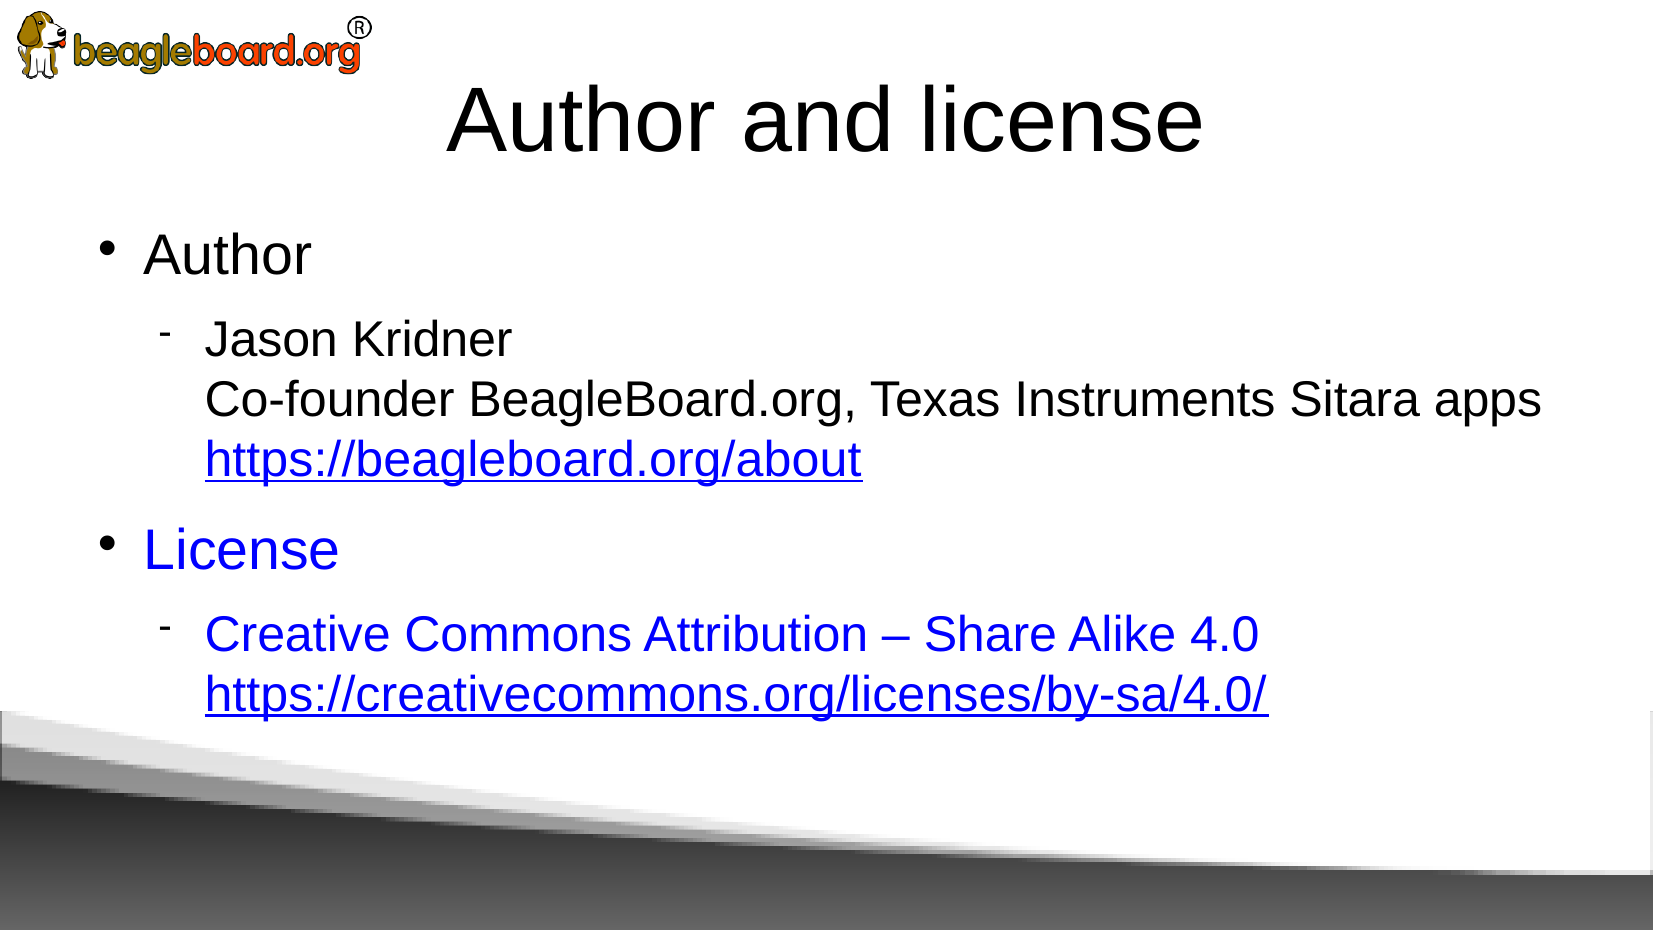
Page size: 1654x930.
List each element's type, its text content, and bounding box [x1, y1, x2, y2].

text_box Author and license [82, 36, 1571, 193]
picture [0, 707, 1654, 875]
text_box Author Jason Kridner Co-founder BeagleBoard.org, Texas Instruments Sitara apps https://beagleboard.org/about License Creative Commons Attribution – Share Alike 4.0 https://creativecommons.org/licenses/by-sa/4.0/ [82, 217, 1571, 757]
picture [17, 11, 372, 79]
